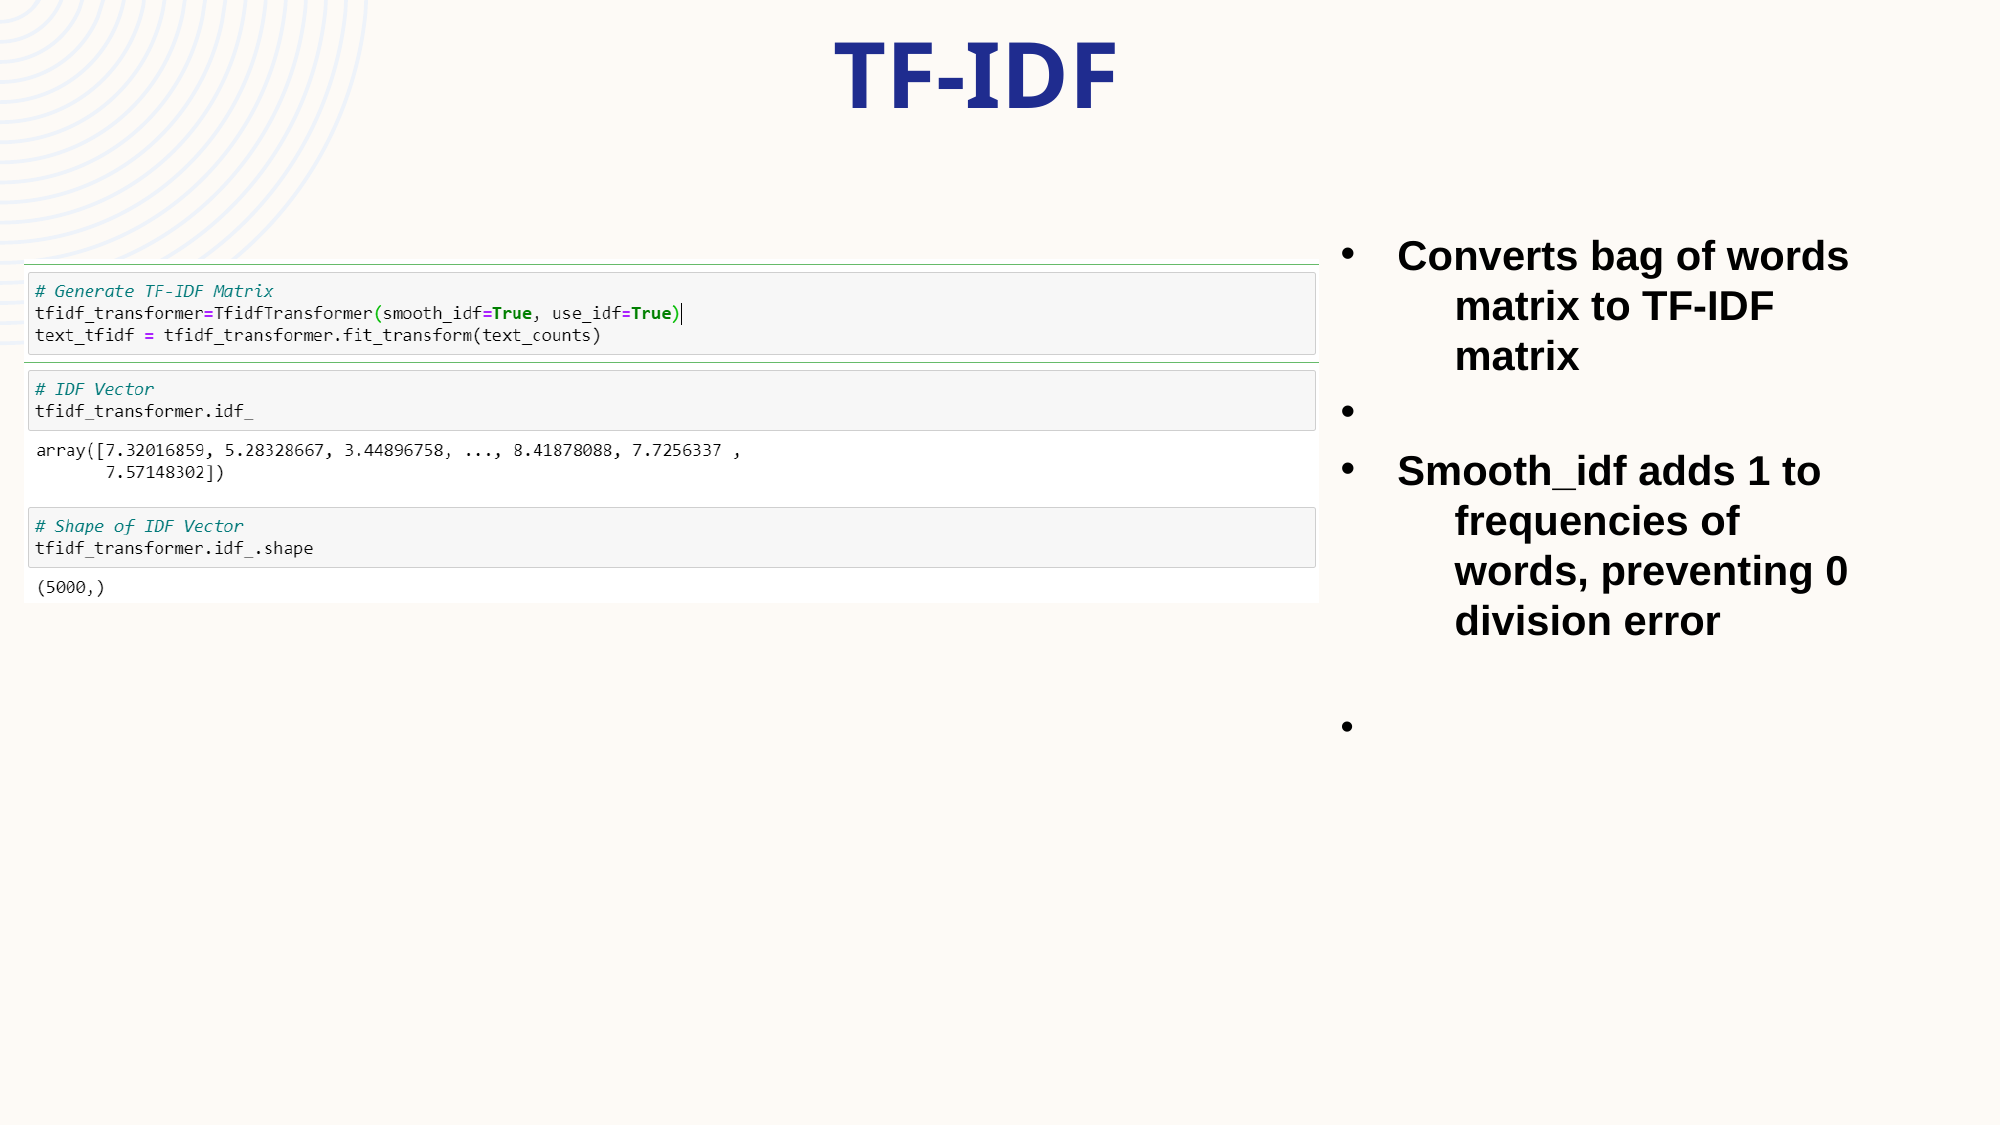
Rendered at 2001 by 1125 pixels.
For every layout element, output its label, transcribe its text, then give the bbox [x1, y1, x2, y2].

list Converts bag of words matrix to TF-IDF matrix Smooth_idf adds 1 to frequencies of words, preventing 0 division error [1325, 168, 1873, 1019]
picture [24, 259, 1319, 604]
text_box TF-IDF [818, 9, 1819, 136]
